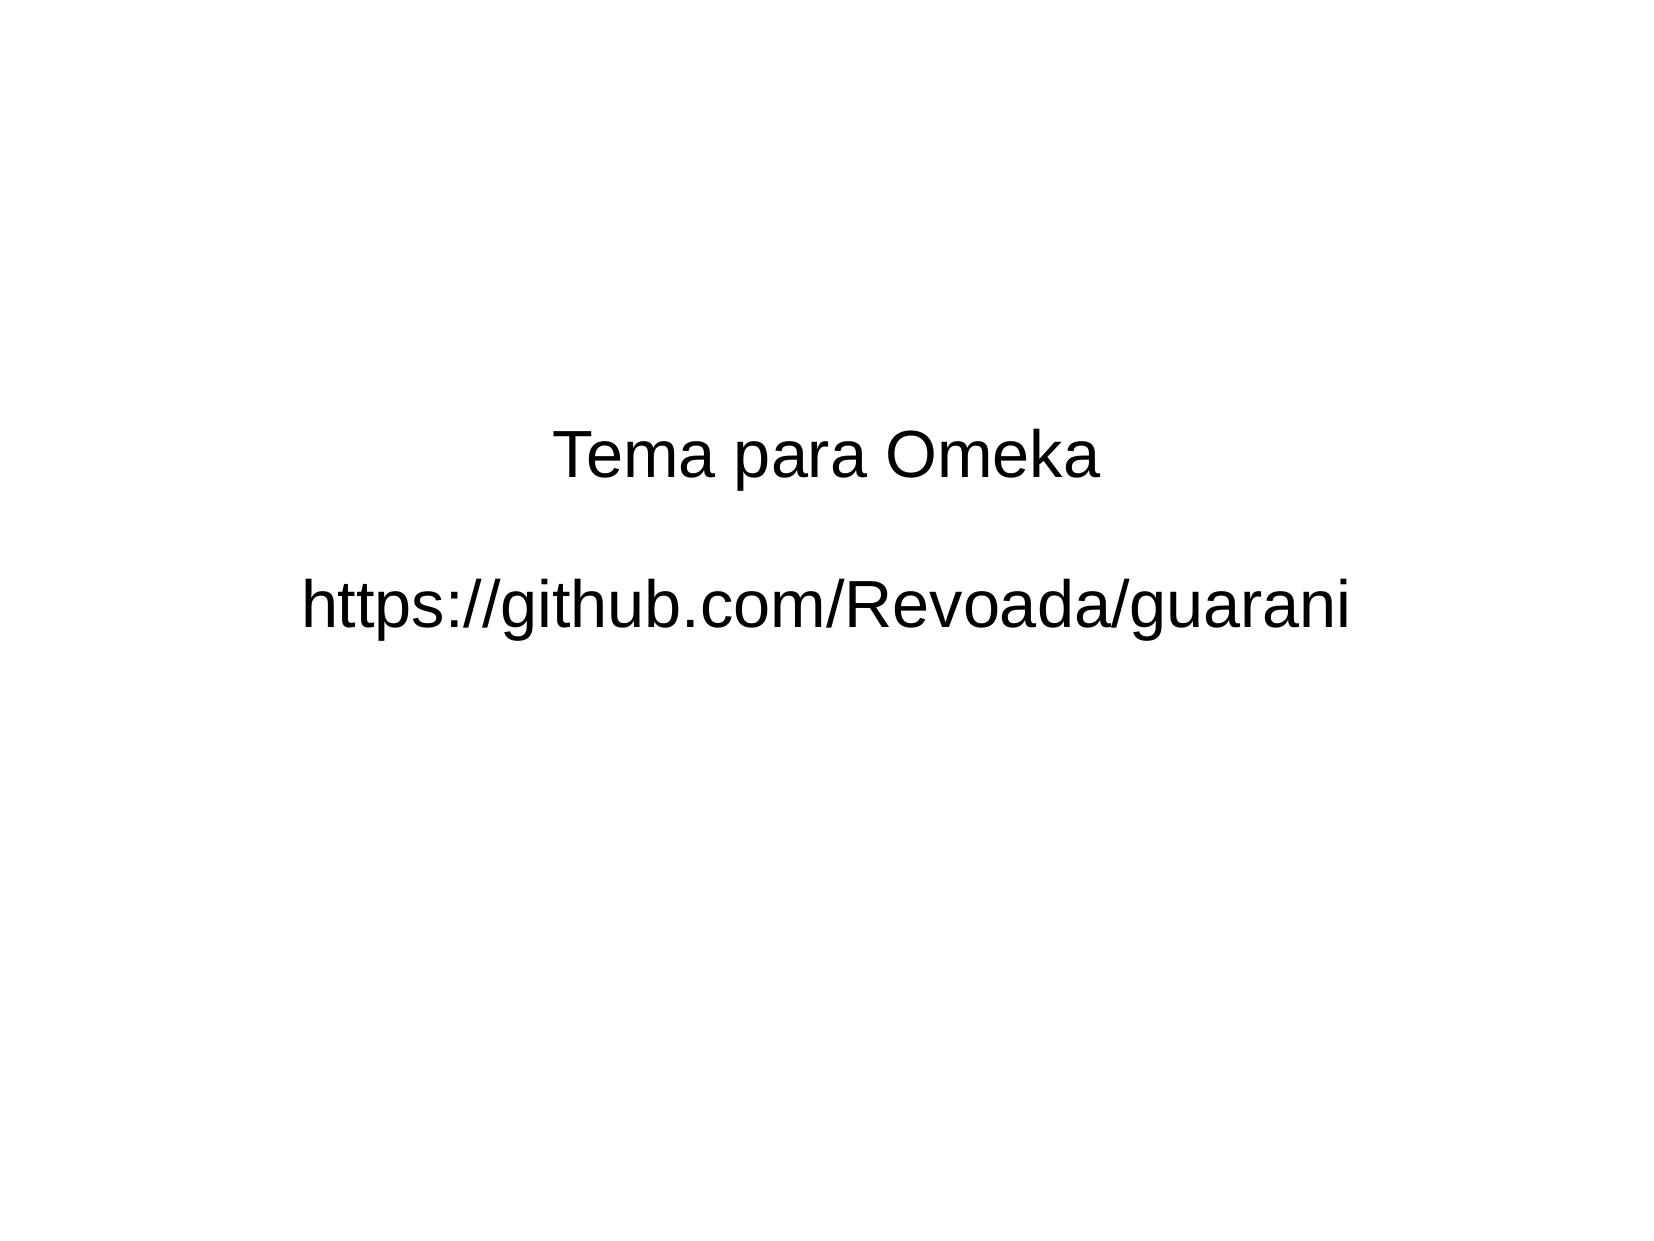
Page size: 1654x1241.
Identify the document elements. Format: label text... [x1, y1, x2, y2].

subtitle Tema para Omeka https://github.com/Revoada/guarani [82, 49, 1571, 1010]
